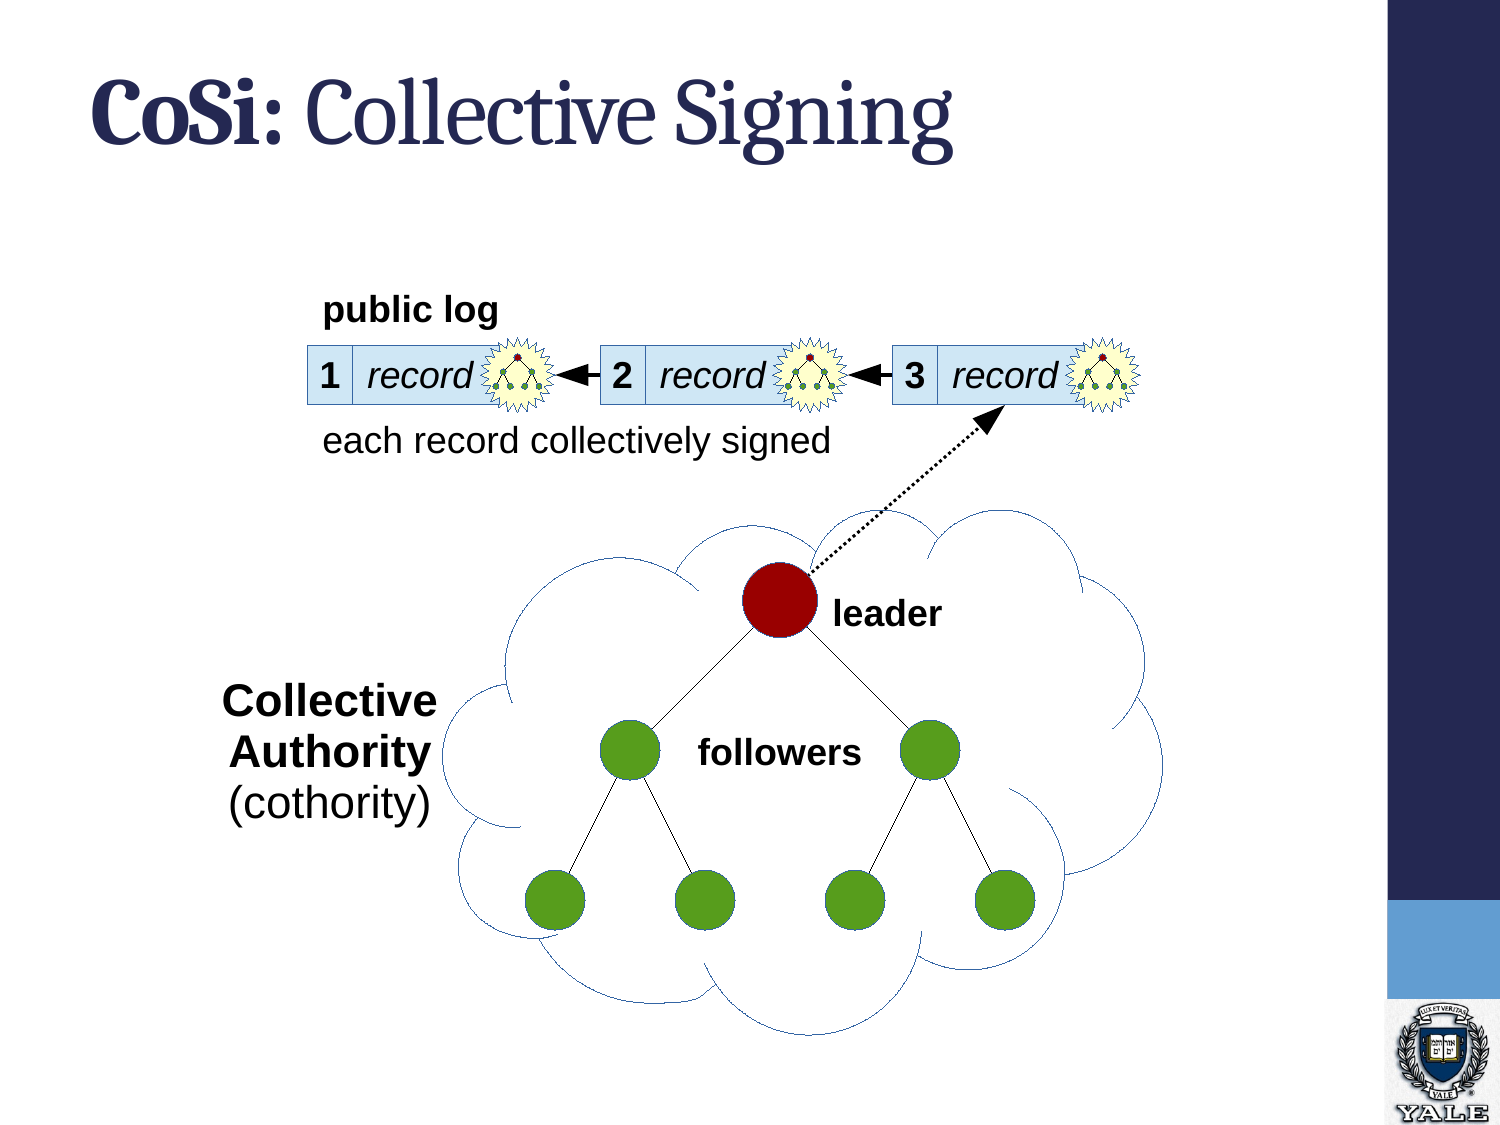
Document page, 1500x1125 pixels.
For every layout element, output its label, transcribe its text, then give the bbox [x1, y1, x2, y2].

text_box [480, 337, 556, 412]
text_box [772, 337, 848, 412]
title CoSi: Collective Signing [75, 12, 1325, 200]
text_box 3 [892, 345, 938, 405]
text_box [1065, 337, 1141, 413]
text_box record [353, 345, 499, 405]
picture [1384, 999, 1500, 1125]
text_box [975, 870, 1036, 931]
text_box Collective Authority (cothority) [195, 667, 466, 835]
text_box each record collectively signed [307, 412, 938, 469]
text_box 1 [307, 345, 353, 405]
text_box 2 [600, 345, 646, 405]
text_box [600, 720, 661, 781]
text_box [675, 870, 736, 931]
text_box record [646, 345, 792, 405]
text_box leader [817, 585, 968, 642]
text_box followers [667, 723, 893, 781]
text_box [825, 870, 886, 931]
text_box [525, 870, 586, 931]
text_box public log [307, 281, 938, 338]
text_box record [938, 345, 1084, 405]
text_box [742, 562, 817, 638]
text_box [900, 720, 961, 781]
